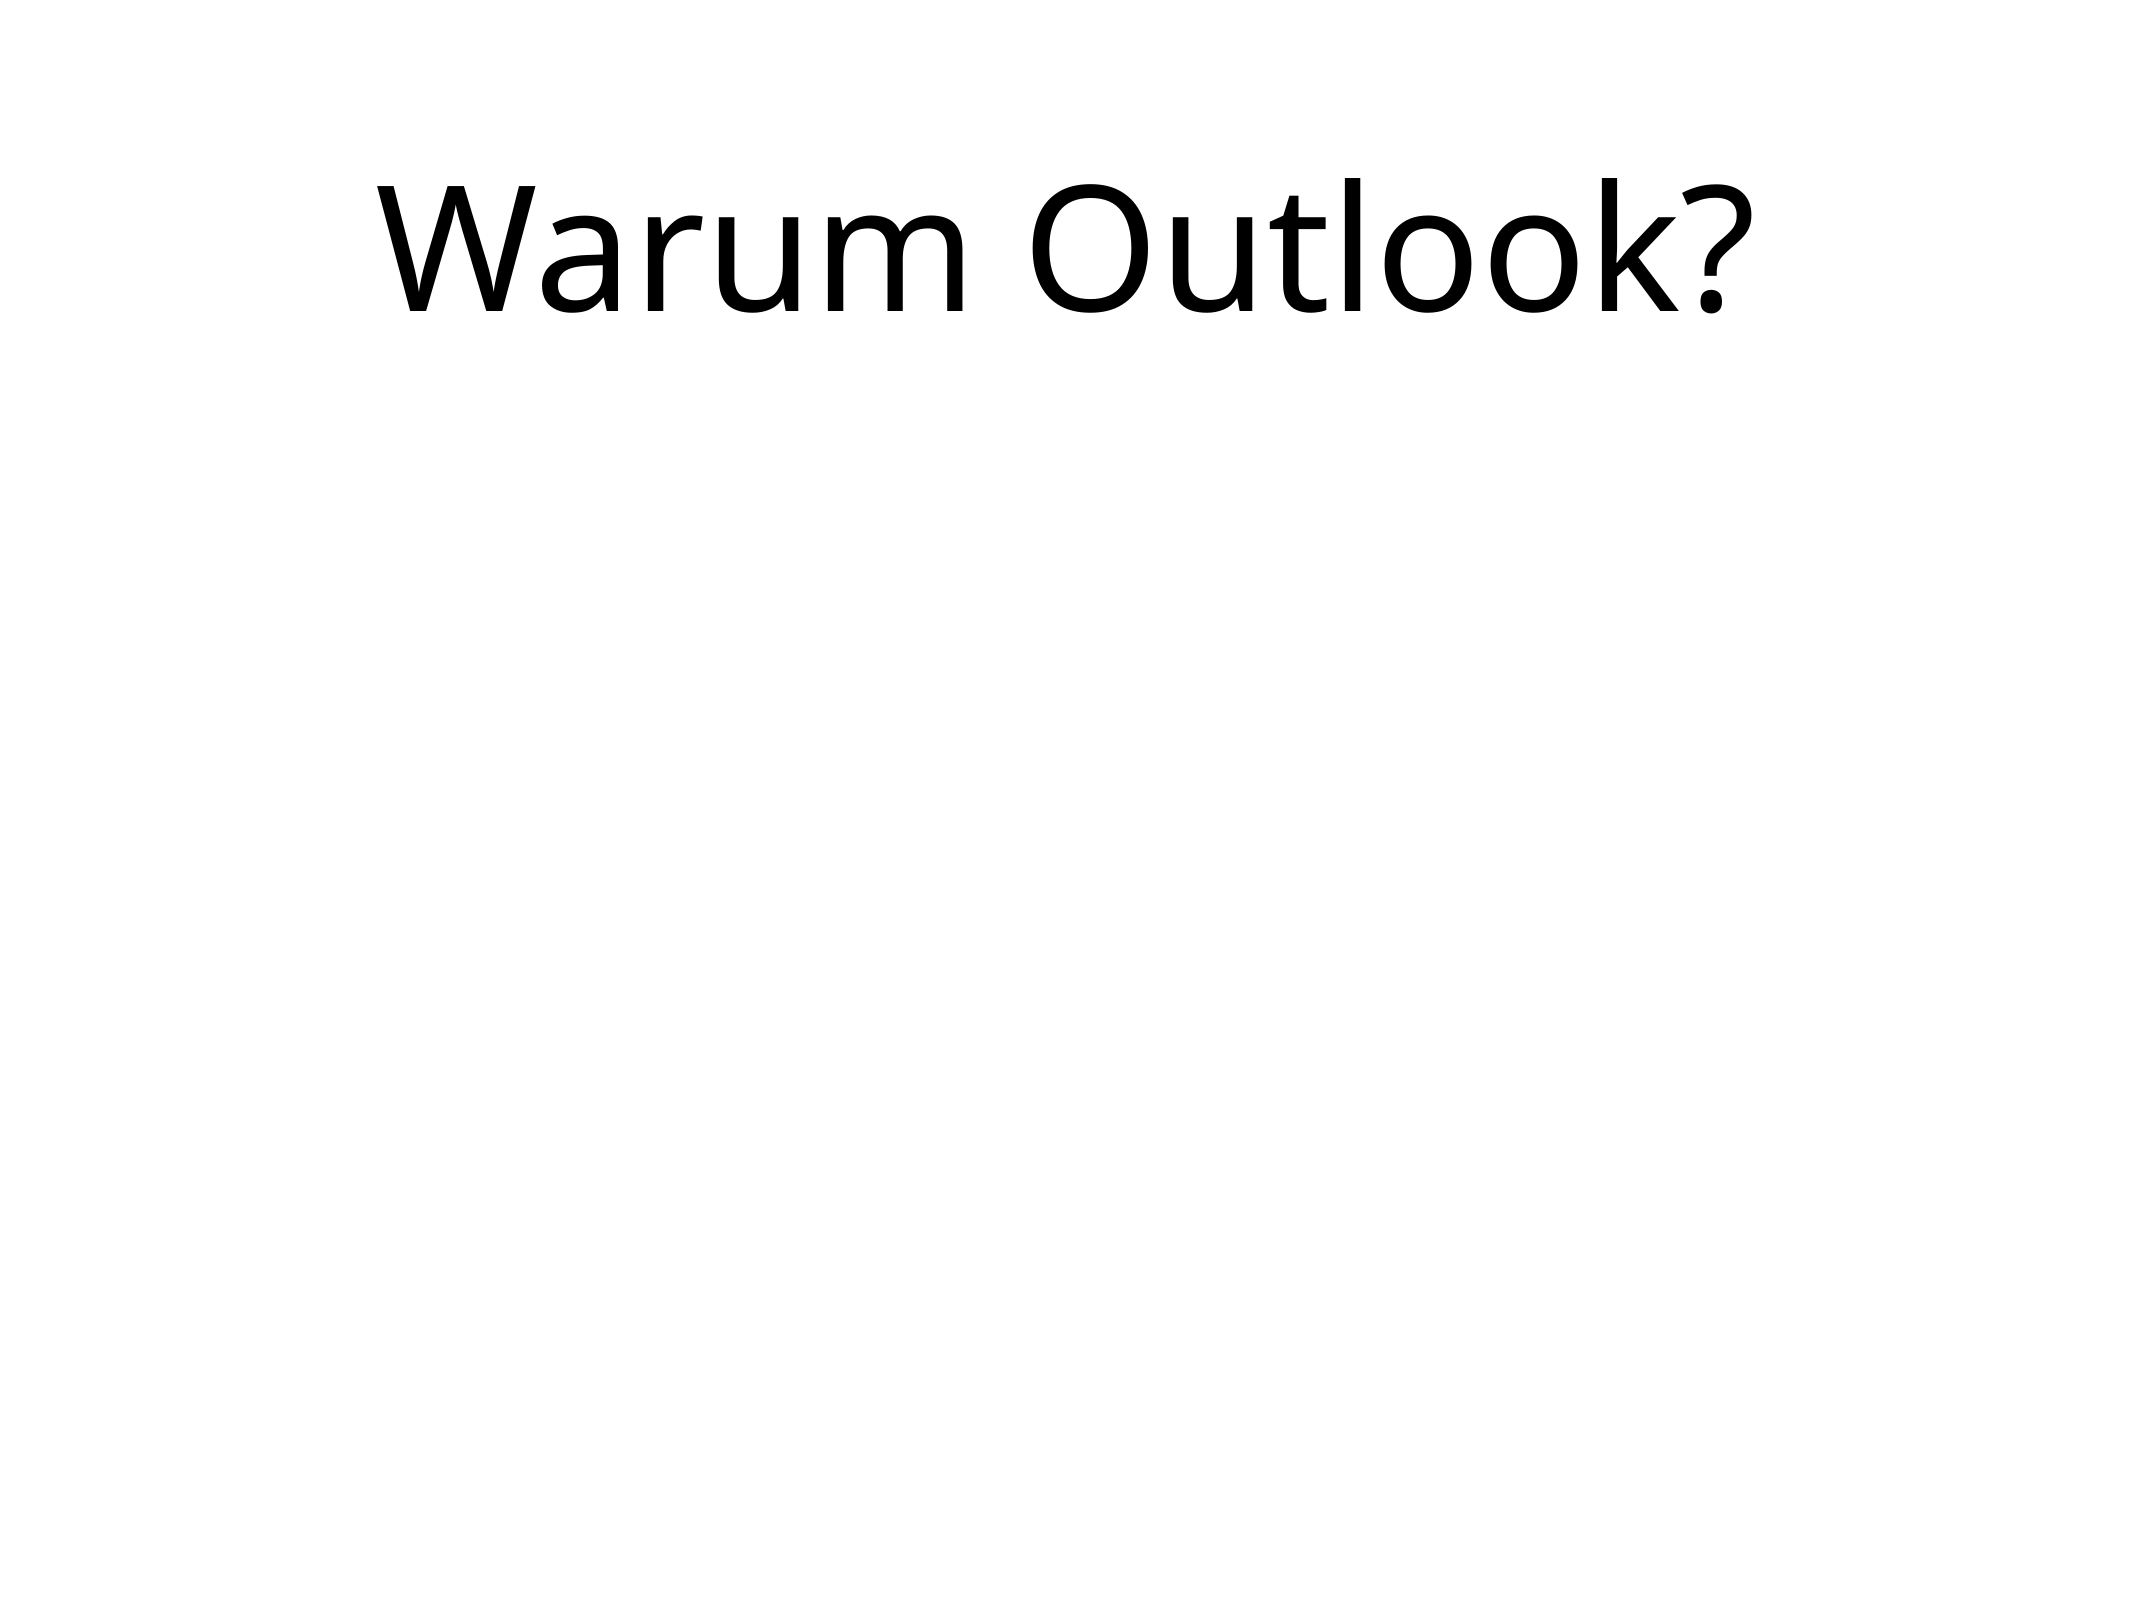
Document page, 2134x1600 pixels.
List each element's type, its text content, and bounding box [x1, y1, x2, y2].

title Warum Outlook? [208, 41, 1925, 442]
